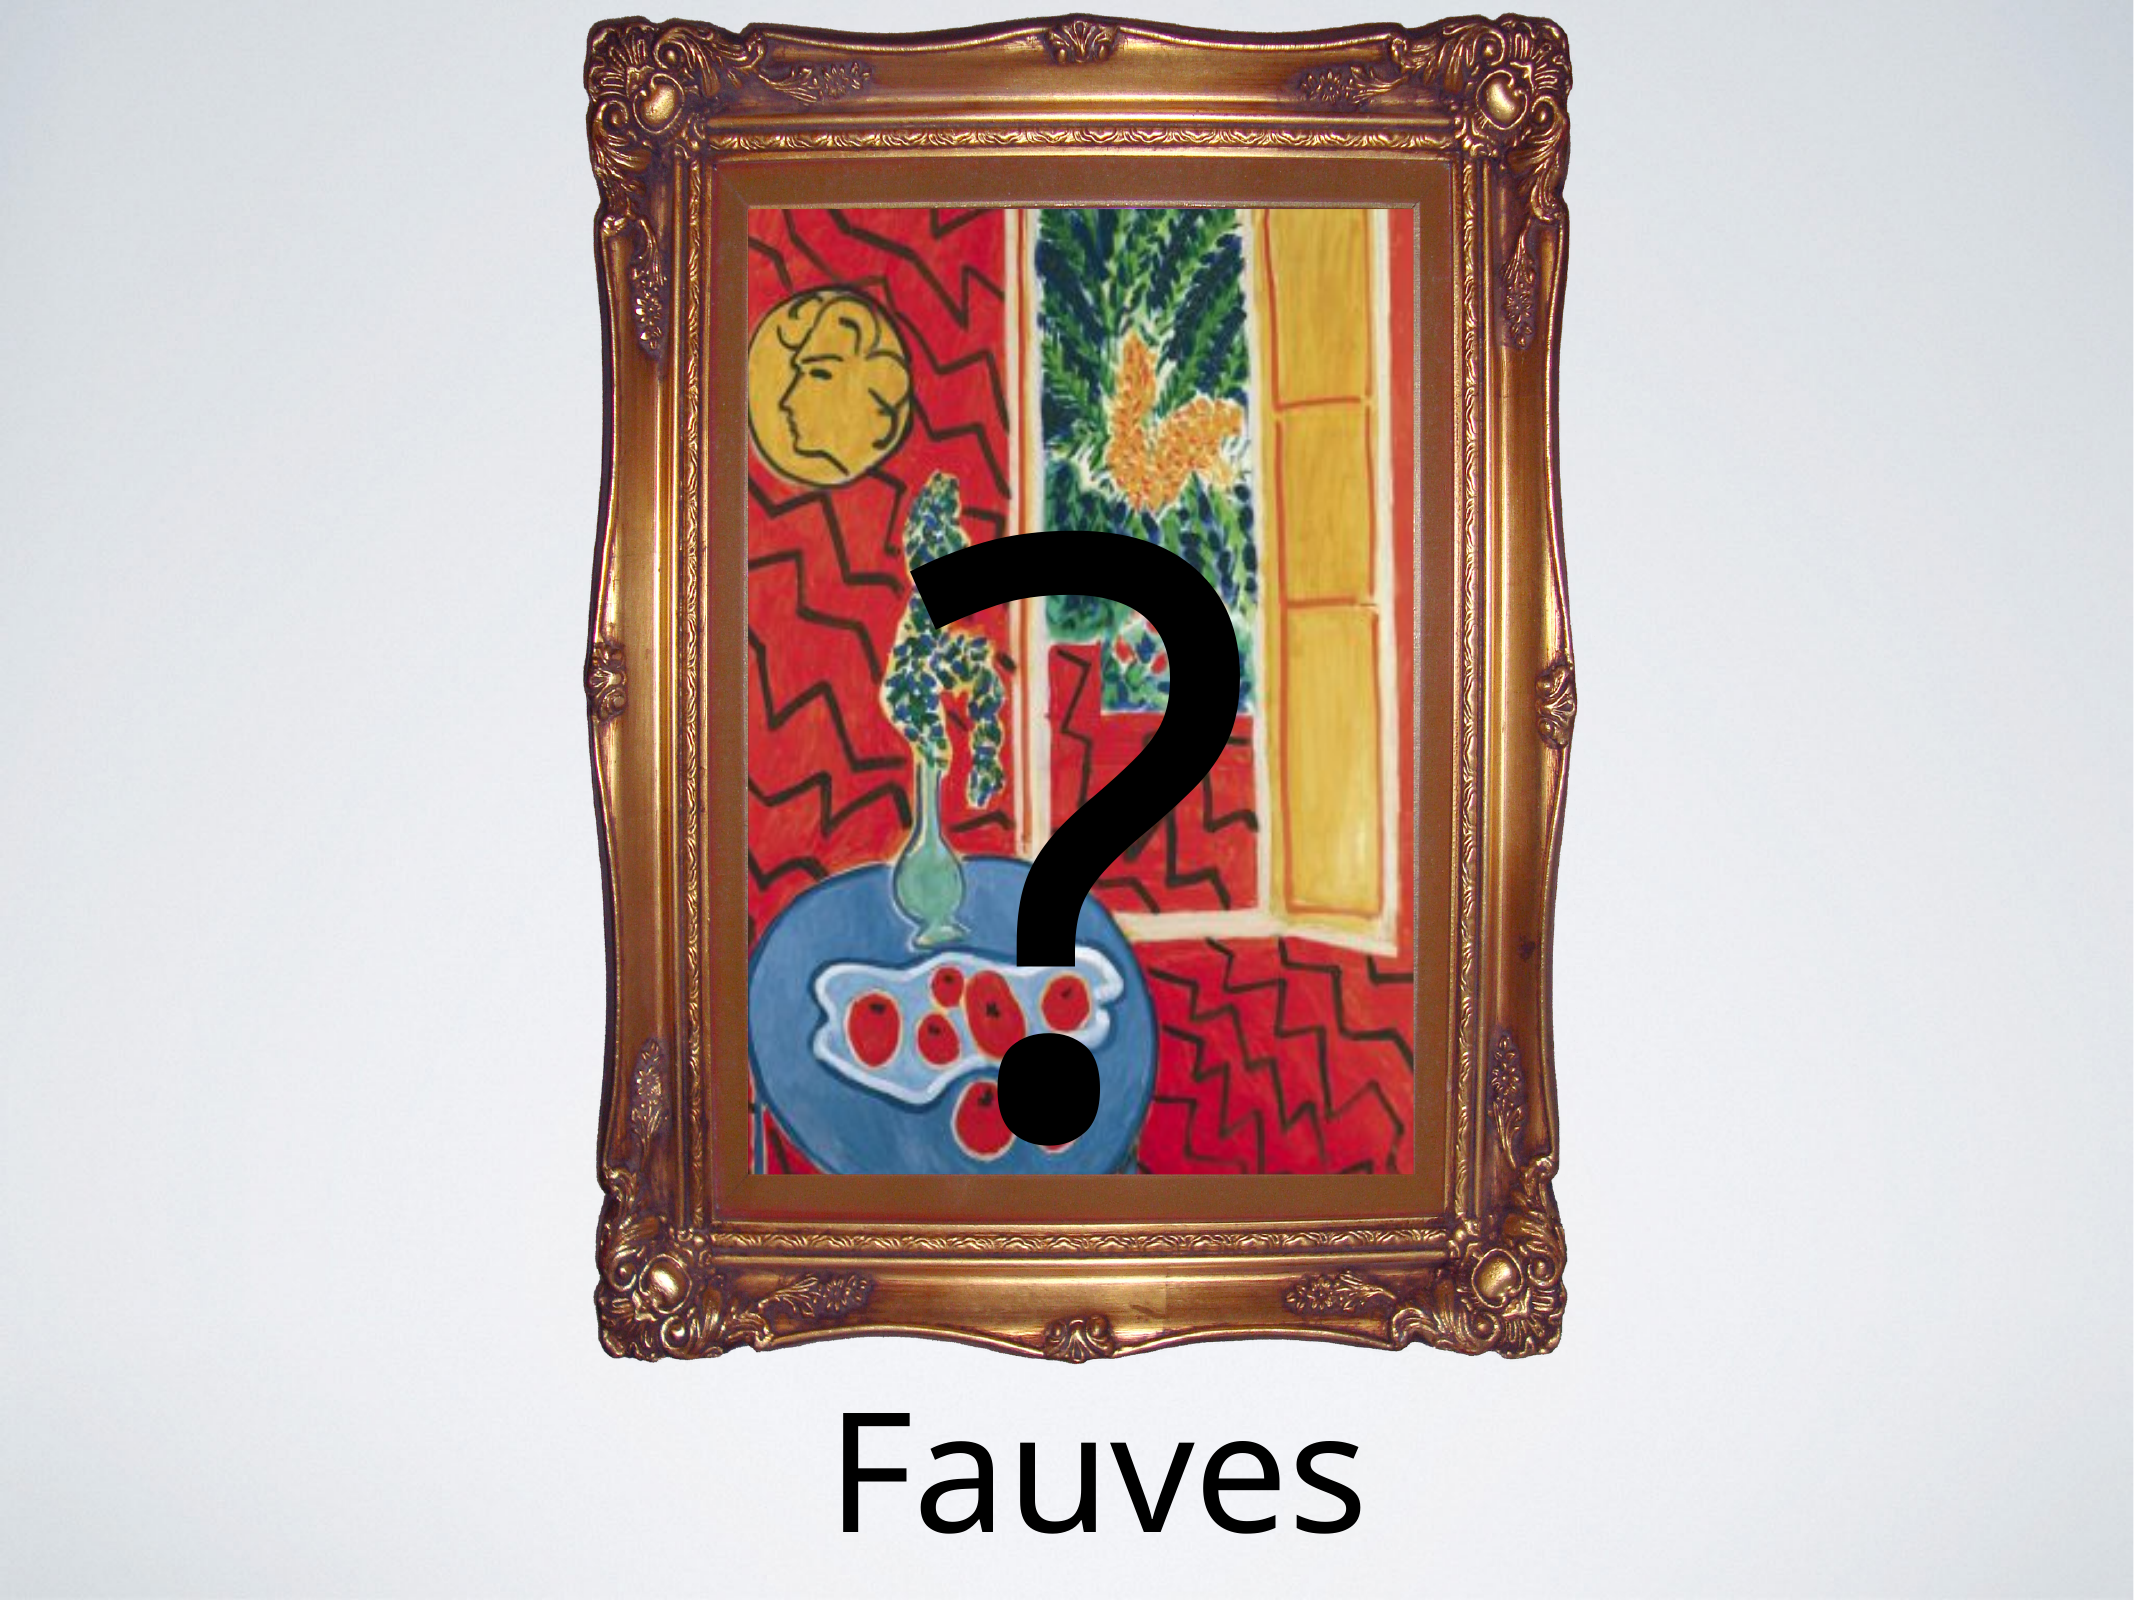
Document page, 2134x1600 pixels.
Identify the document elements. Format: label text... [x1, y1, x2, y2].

text_box Fauves [812, 1370, 1330, 1544]
picture [0, 0, 2134, 1600]
